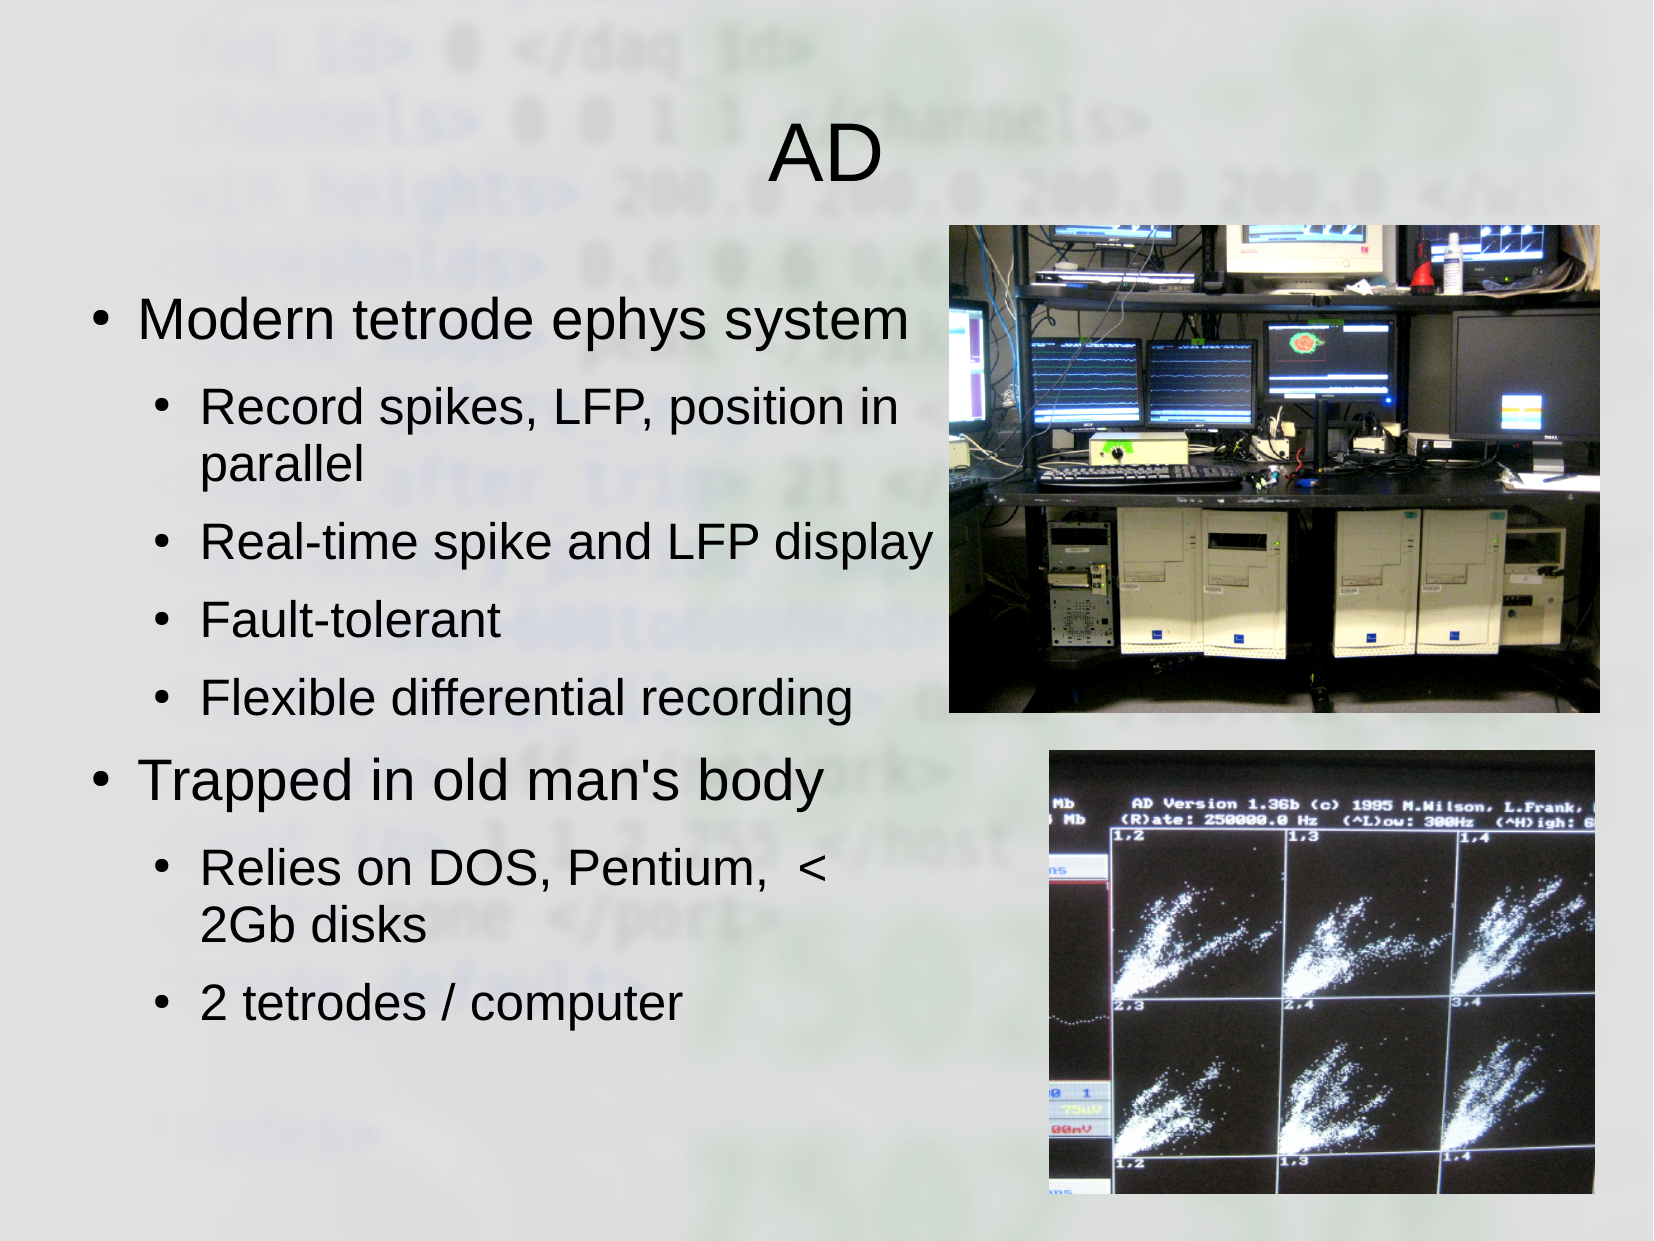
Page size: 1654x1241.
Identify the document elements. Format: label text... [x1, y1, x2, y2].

list Modern tetrode ephys system Record spikes, LFP, position in parallel Real-time spike and LFP display Fault-tolerant Flexible differential recording Trapped in old man's body Relies on DOS, Pentium, < 2Gb disks 2 tetrodes / computer [74, 286, 938, 1105]
picture [0, 0, 1654, 1241]
title AD [82, 56, 1571, 250]
